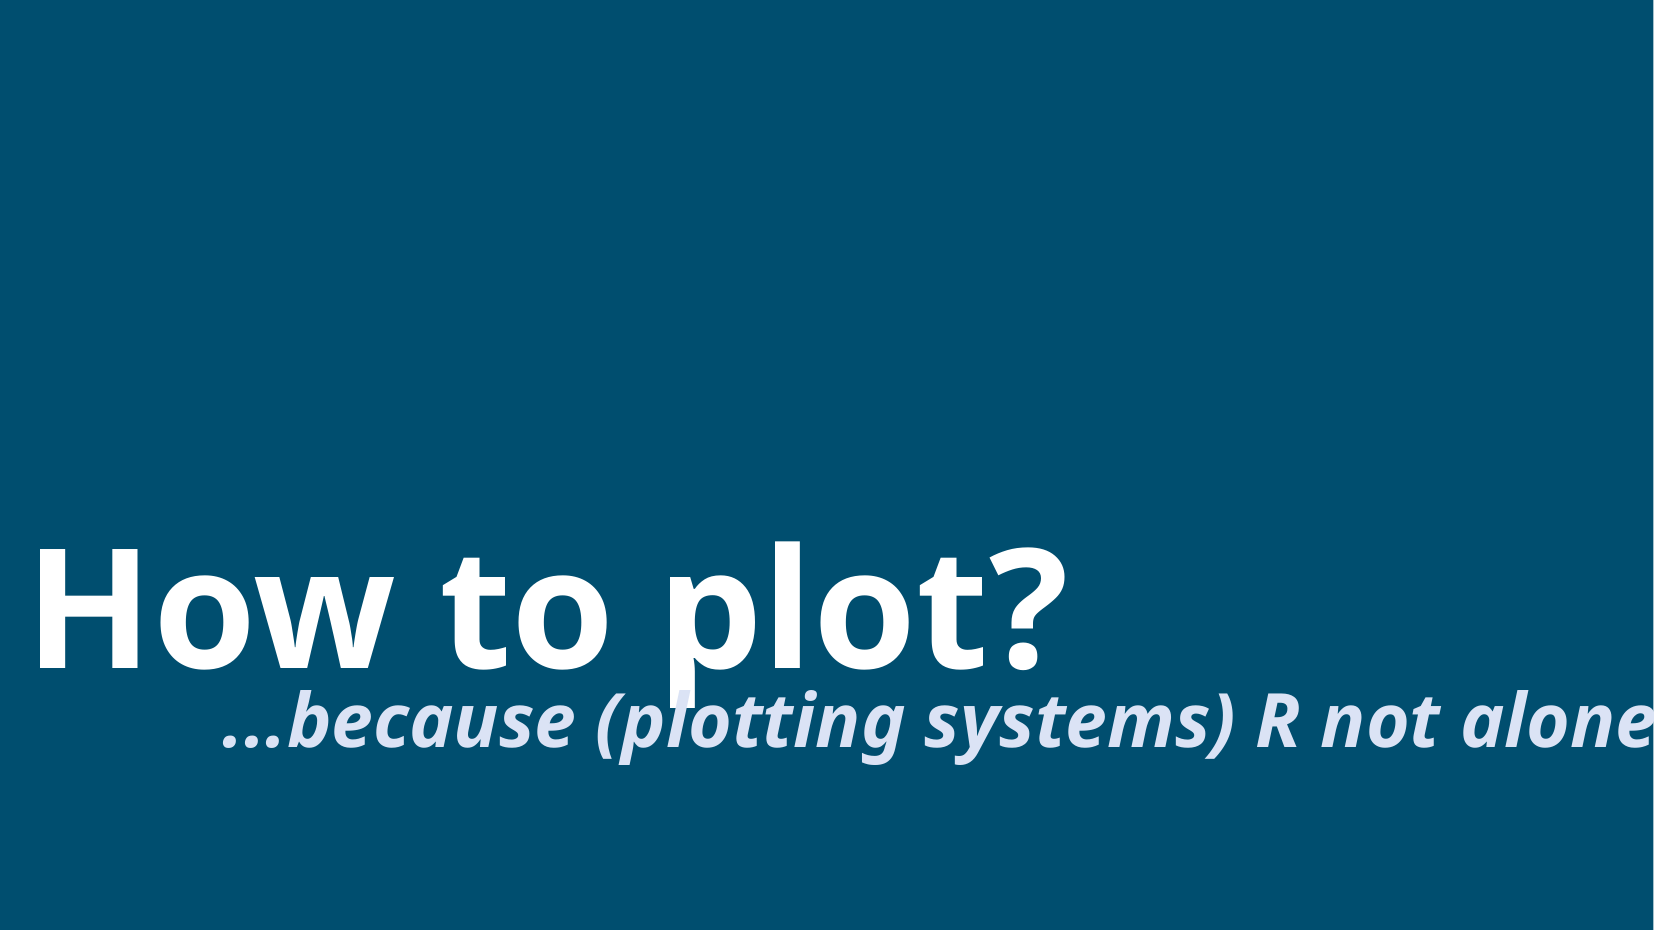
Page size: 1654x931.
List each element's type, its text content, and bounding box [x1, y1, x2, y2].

text_box ...because (plotting systems) R not alone [207, 660, 1639, 851]
text_box How to plot? [10, 483, 1643, 694]
